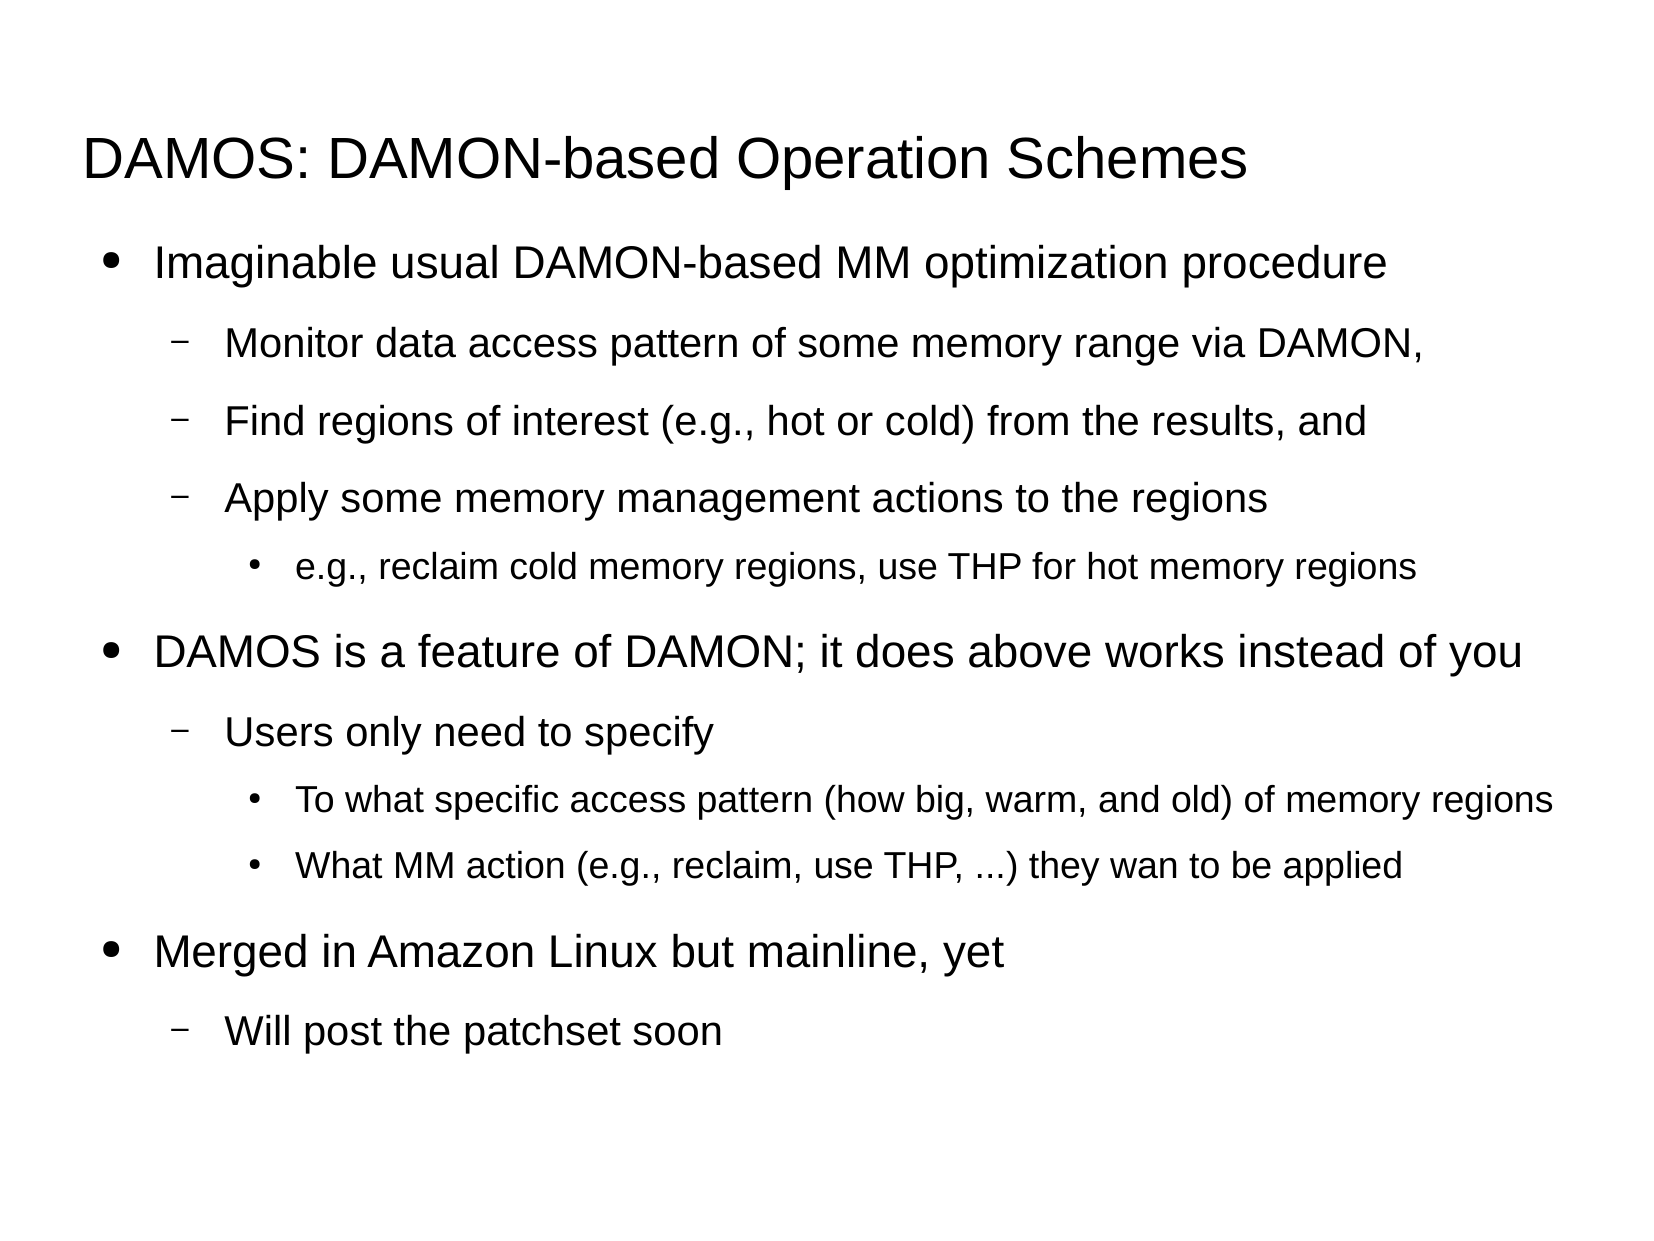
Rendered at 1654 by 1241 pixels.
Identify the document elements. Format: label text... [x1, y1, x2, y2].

title DAMOS: DAMON-based Operation Schemes [82, 108, 1571, 210]
list Imaginable usual DAMON-based MM optimization procedure Monitor data access pattern of some memory range via DAMON, Find regions of interest (e.g., hot or cold) from the results, and Apply some memory management actions to the regions e.g., reclaim cold memory regions, use THP for hot memory regions DAMOS is a feature of DAMON; it does above works instead of you Users only need to specify To what specific access pattern (how big, warm, and old) of memory regions What MM action (e.g., reclaim, use THP, ...) they wan to be applied Merged in Amazon Linux but mainline, yet Will post the patchset soon [82, 236, 1571, 1111]
